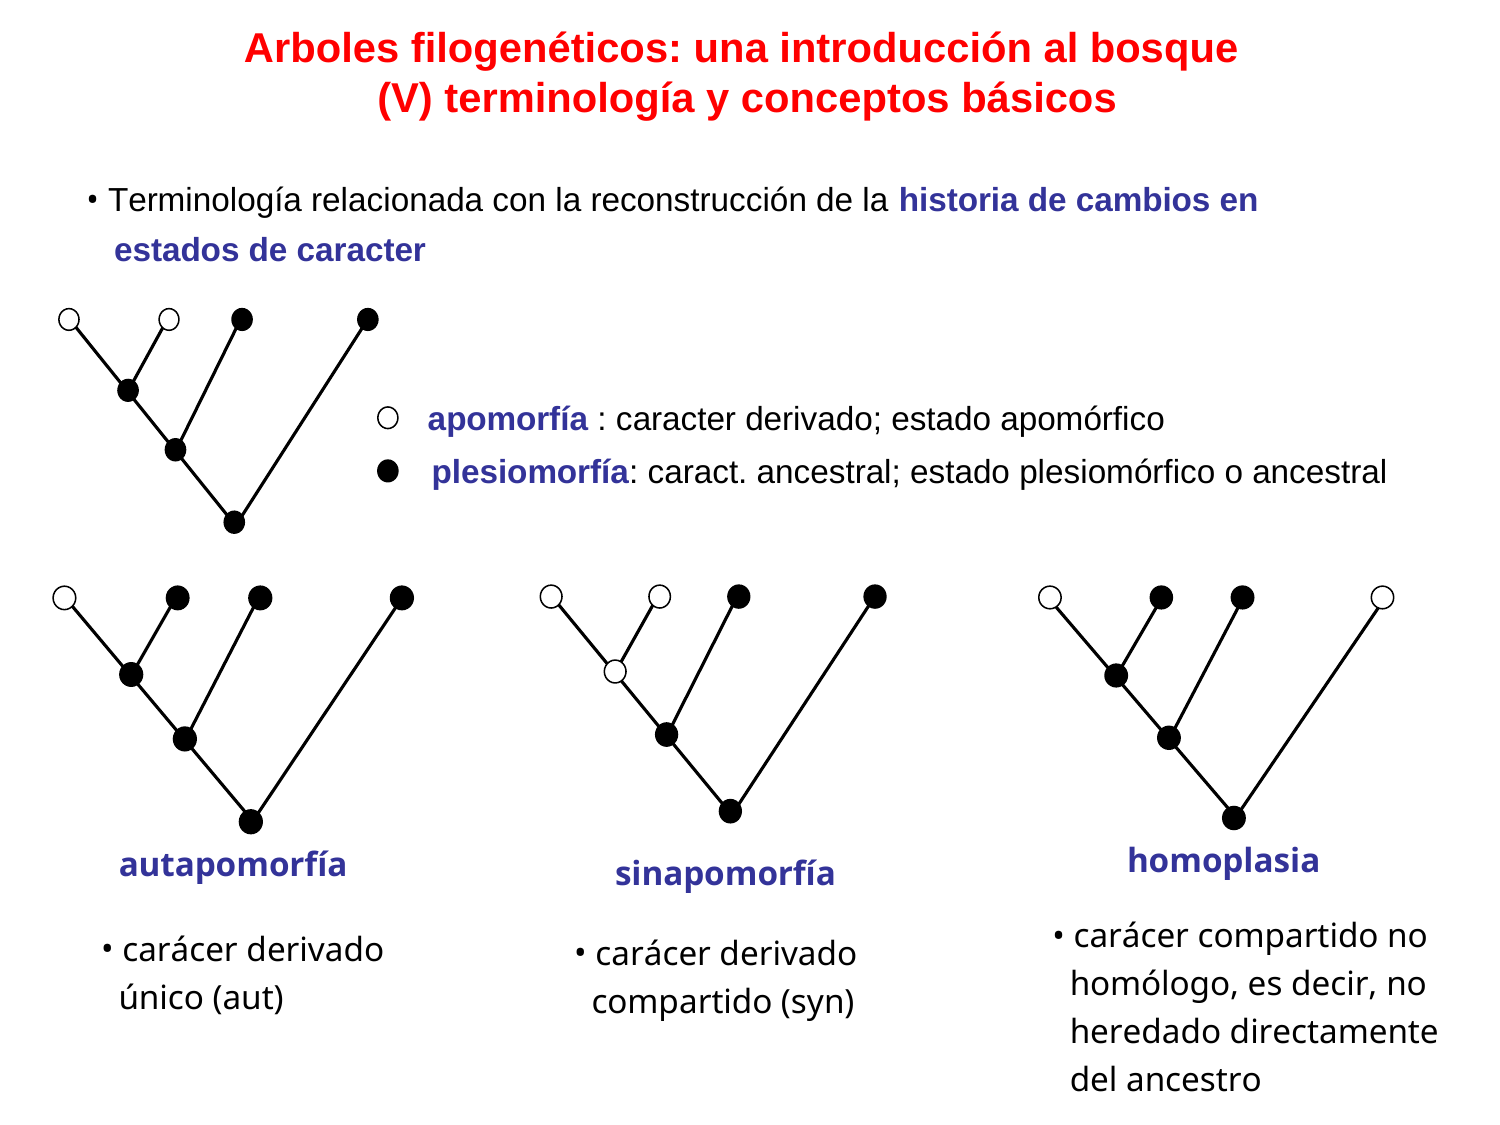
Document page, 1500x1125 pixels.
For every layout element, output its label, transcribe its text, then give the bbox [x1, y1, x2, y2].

text_box [655, 722, 678, 747]
text_box [232, 308, 253, 331]
text_box apomorfía : caracter derivado; estado apomórfico [412, 389, 1181, 445]
text_box autapomorfía [104, 835, 363, 891]
text_box [727, 585, 750, 609]
text_box plesiomorfía: caract. ancestral; estado plesiomórfico o ancestral [416, 442, 1404, 498]
text_box [166, 586, 189, 610]
text_box Arboles filogenéticos: una introducción al bosque (V) terminología y conceptos básicos [229, 13, 1266, 129]
text_box [165, 438, 186, 461]
text_box [864, 585, 886, 609]
text_box carácer derivado único (aut) [86, 912, 400, 1024]
text_box [53, 586, 76, 610]
text_box [377, 406, 398, 429]
text_box carácer compartido no homólogo, es decir, no heredado directamente del ancestro [1037, 898, 1455, 1106]
text_box [1222, 806, 1246, 830]
text_box [239, 809, 263, 834]
text_box [117, 379, 139, 402]
text_box homoplasia [1112, 831, 1336, 887]
text_box Terminología relacionada con la reconstrucción de la historia de cambios en estados de caracter [71, 160, 1284, 276]
text_box [1038, 586, 1062, 609]
text_box [357, 308, 378, 331]
text_box [1105, 664, 1128, 687]
text_box [377, 460, 398, 482]
text_box sinapomorfía [600, 844, 852, 900]
text_box [540, 585, 563, 609]
text_box [1371, 586, 1394, 609]
text_box [58, 308, 80, 331]
text_box [224, 511, 245, 534]
text_box [1157, 726, 1181, 750]
text_box [648, 585, 671, 609]
text_box [159, 308, 179, 331]
text_box [719, 799, 742, 823]
text_box carácer derivado compartido (syn) [559, 916, 873, 1028]
text_box [390, 586, 414, 610]
text_box [604, 660, 627, 683]
text_box [119, 662, 143, 687]
text_box [1150, 586, 1173, 609]
text_box [248, 586, 272, 610]
text_box [1231, 586, 1254, 609]
text_box [173, 727, 197, 751]
